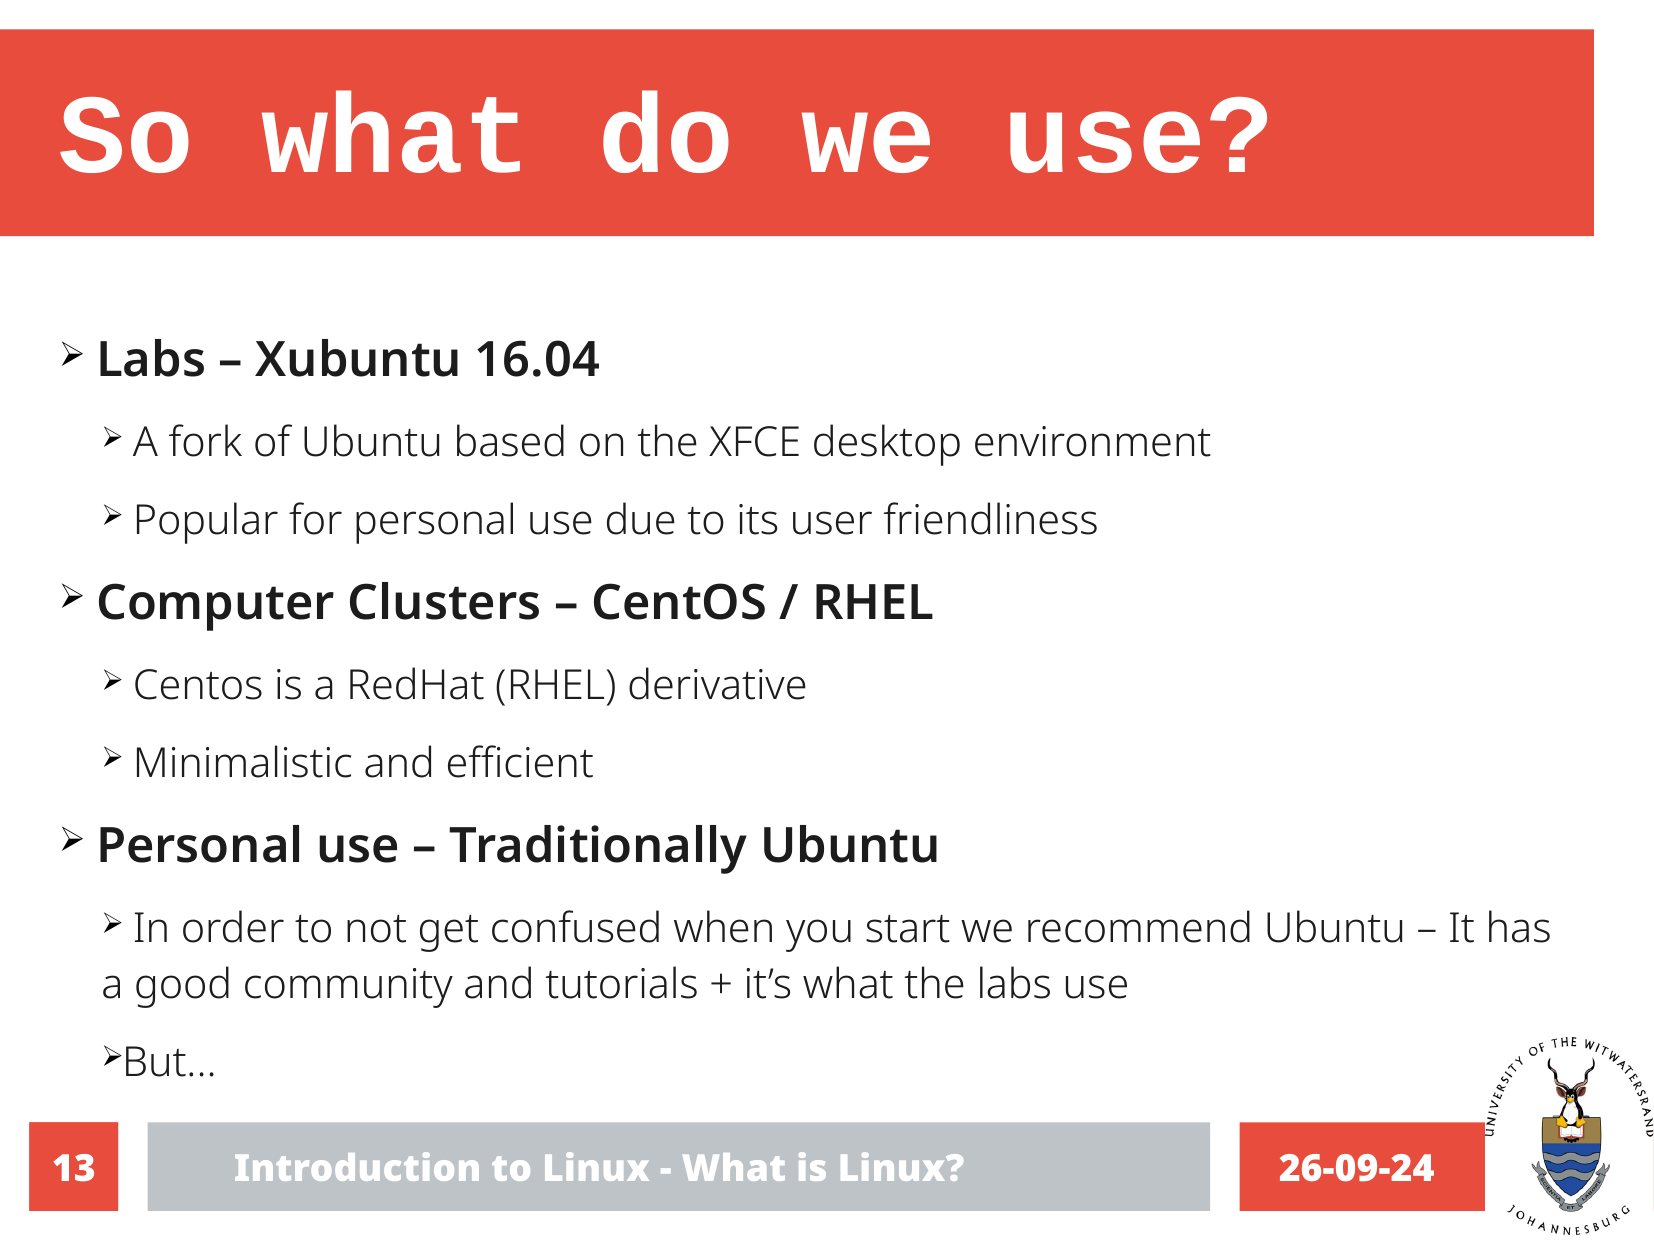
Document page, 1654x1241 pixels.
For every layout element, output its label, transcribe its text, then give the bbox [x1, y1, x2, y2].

list Labs – Xubuntu 16.04 A fork of Ubuntu based on the XFCE desktop environment Popular for personal use due to its user friendliness Computer Clusters – CentOS / RHEL Centos is a RedHat (RHEL) derivative Minimalistic and efficient Personal use – Traditionally Ubuntu In order to not get confused when you start we recommend Ubuntu – It has a good community and tutorials + it’s what the labs use But... [58, 324, 1565, 1093]
picture [1485, 1037, 1654, 1235]
title So what do we use? [58, 59, 1594, 207]
